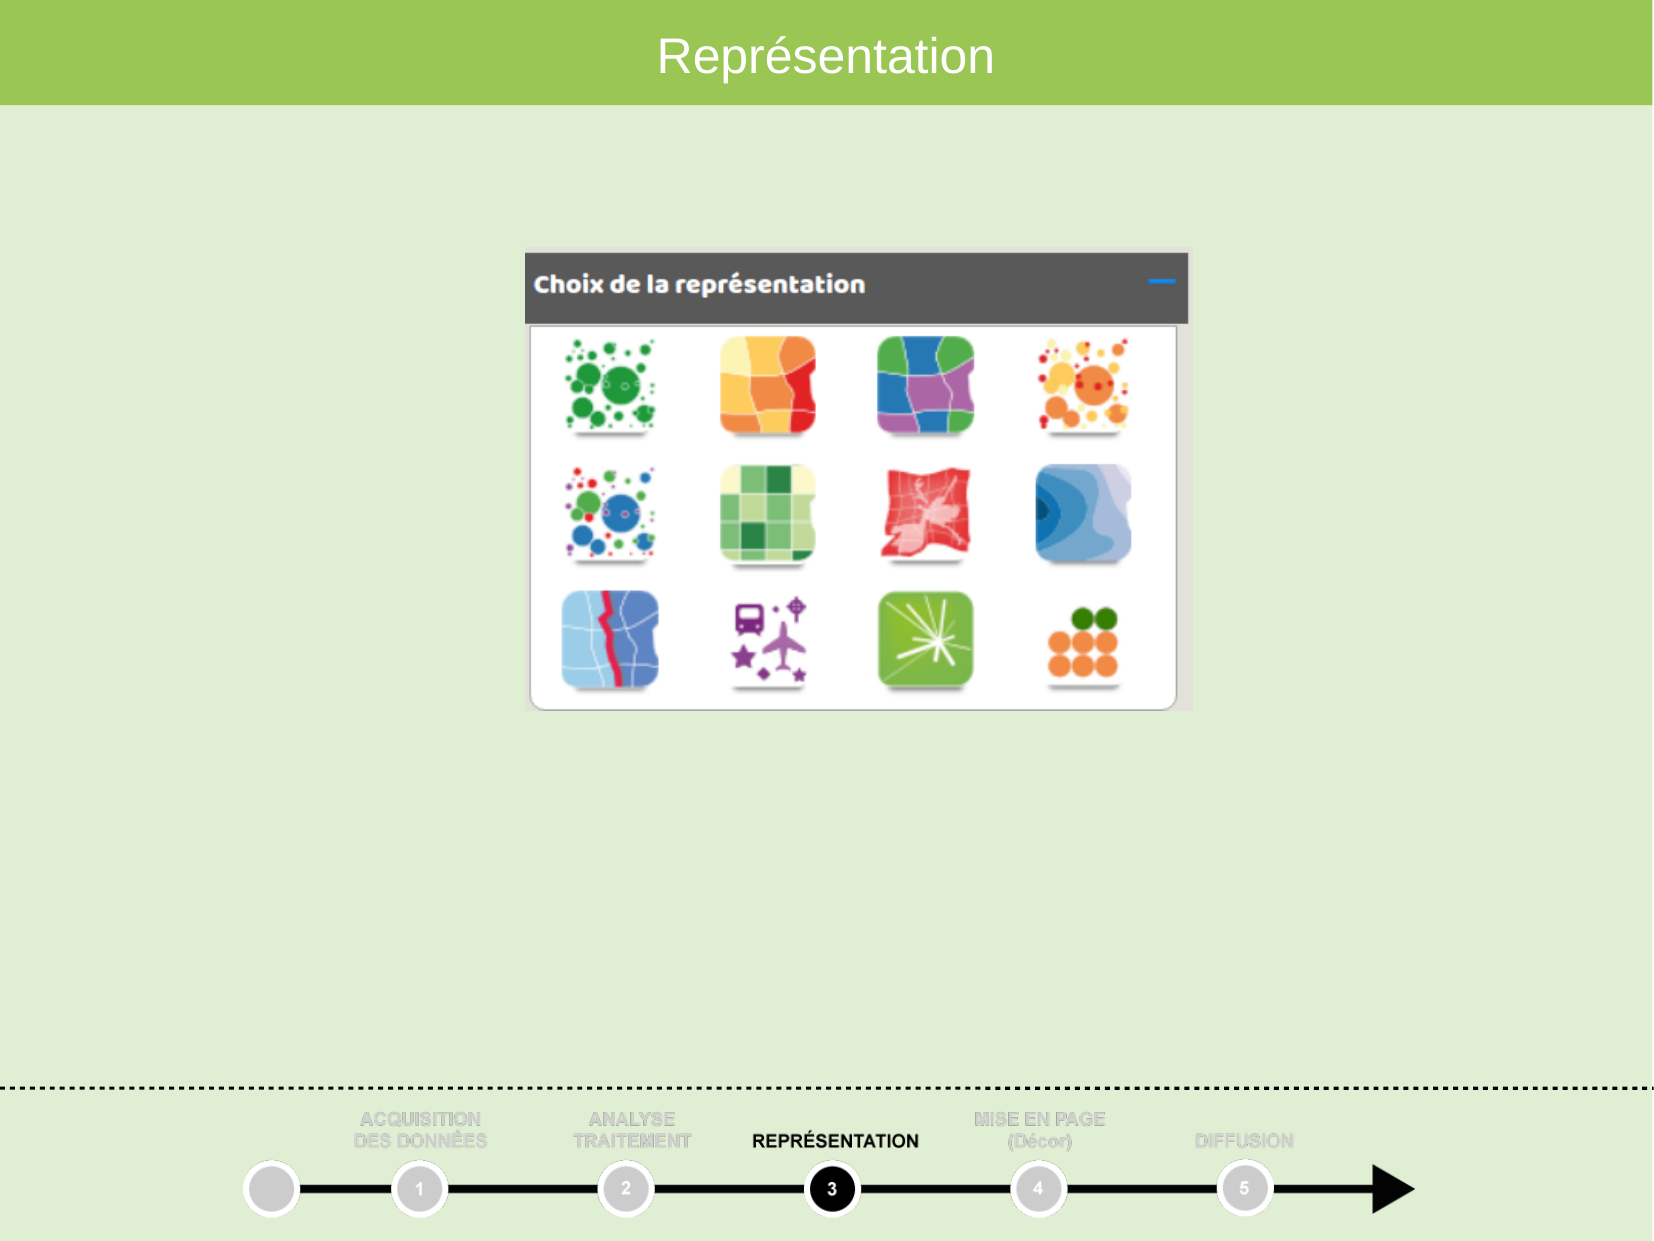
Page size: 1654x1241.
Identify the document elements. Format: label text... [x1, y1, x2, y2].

text_box Représentation [82, 19, 1570, 88]
picture [525, 247, 1193, 711]
picture [243, 1109, 1415, 1218]
